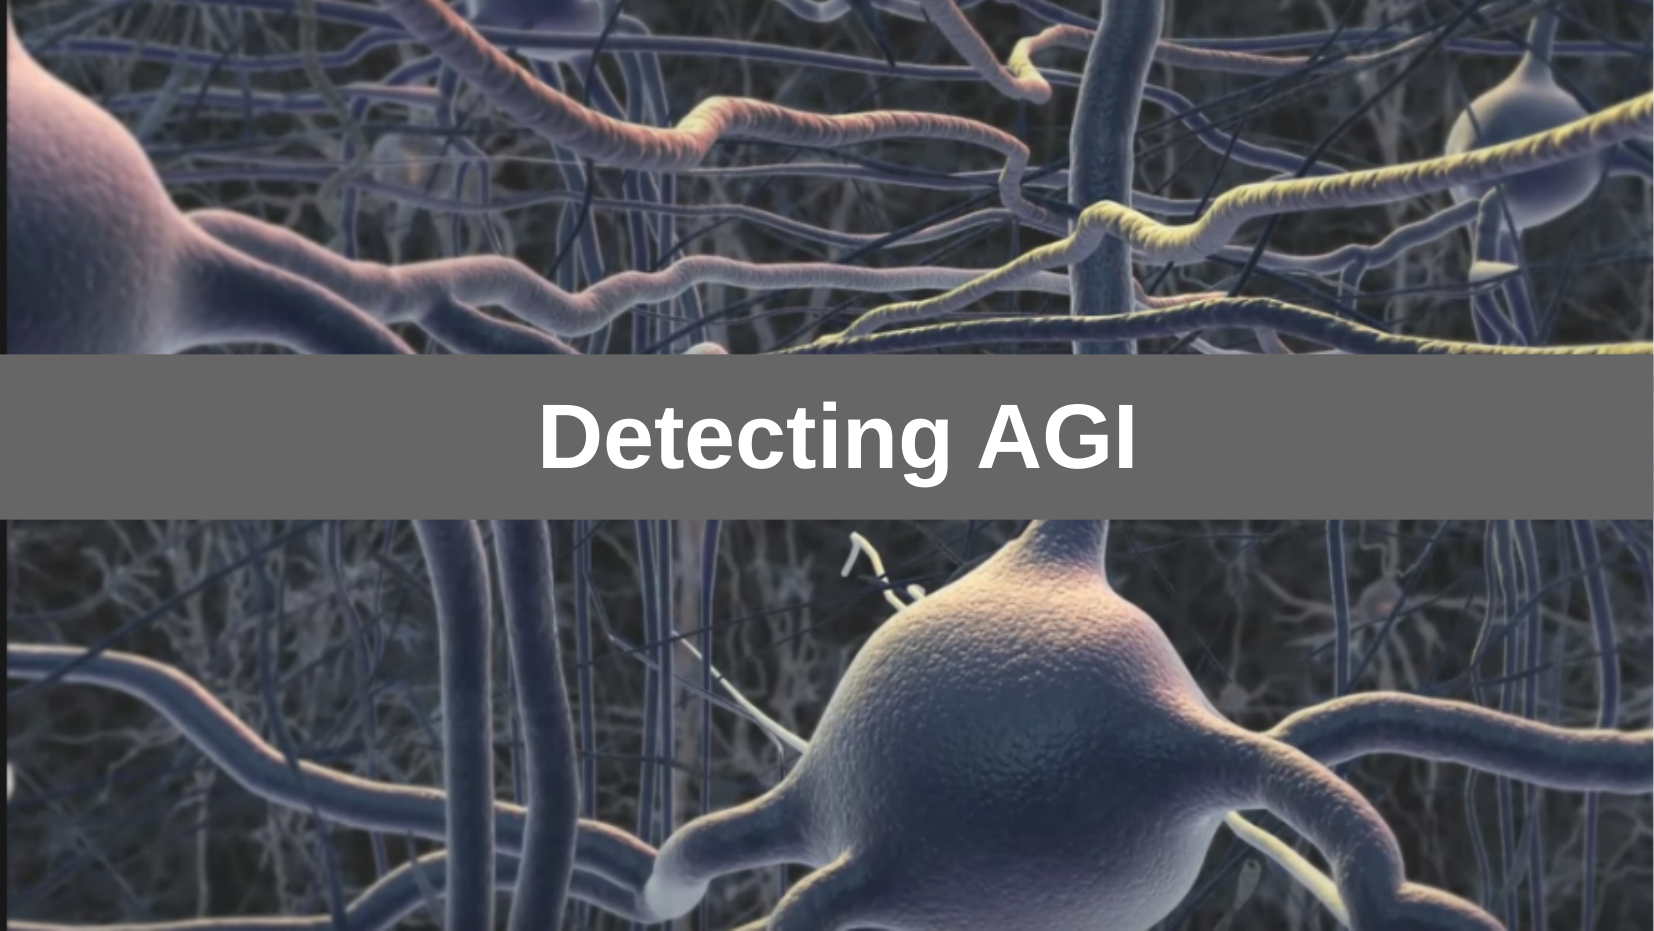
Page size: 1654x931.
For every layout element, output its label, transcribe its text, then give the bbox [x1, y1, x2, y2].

picture [0, 520, 1654, 931]
title Detecting AGI [0, 354, 1654, 520]
picture [0, 0, 1654, 354]
